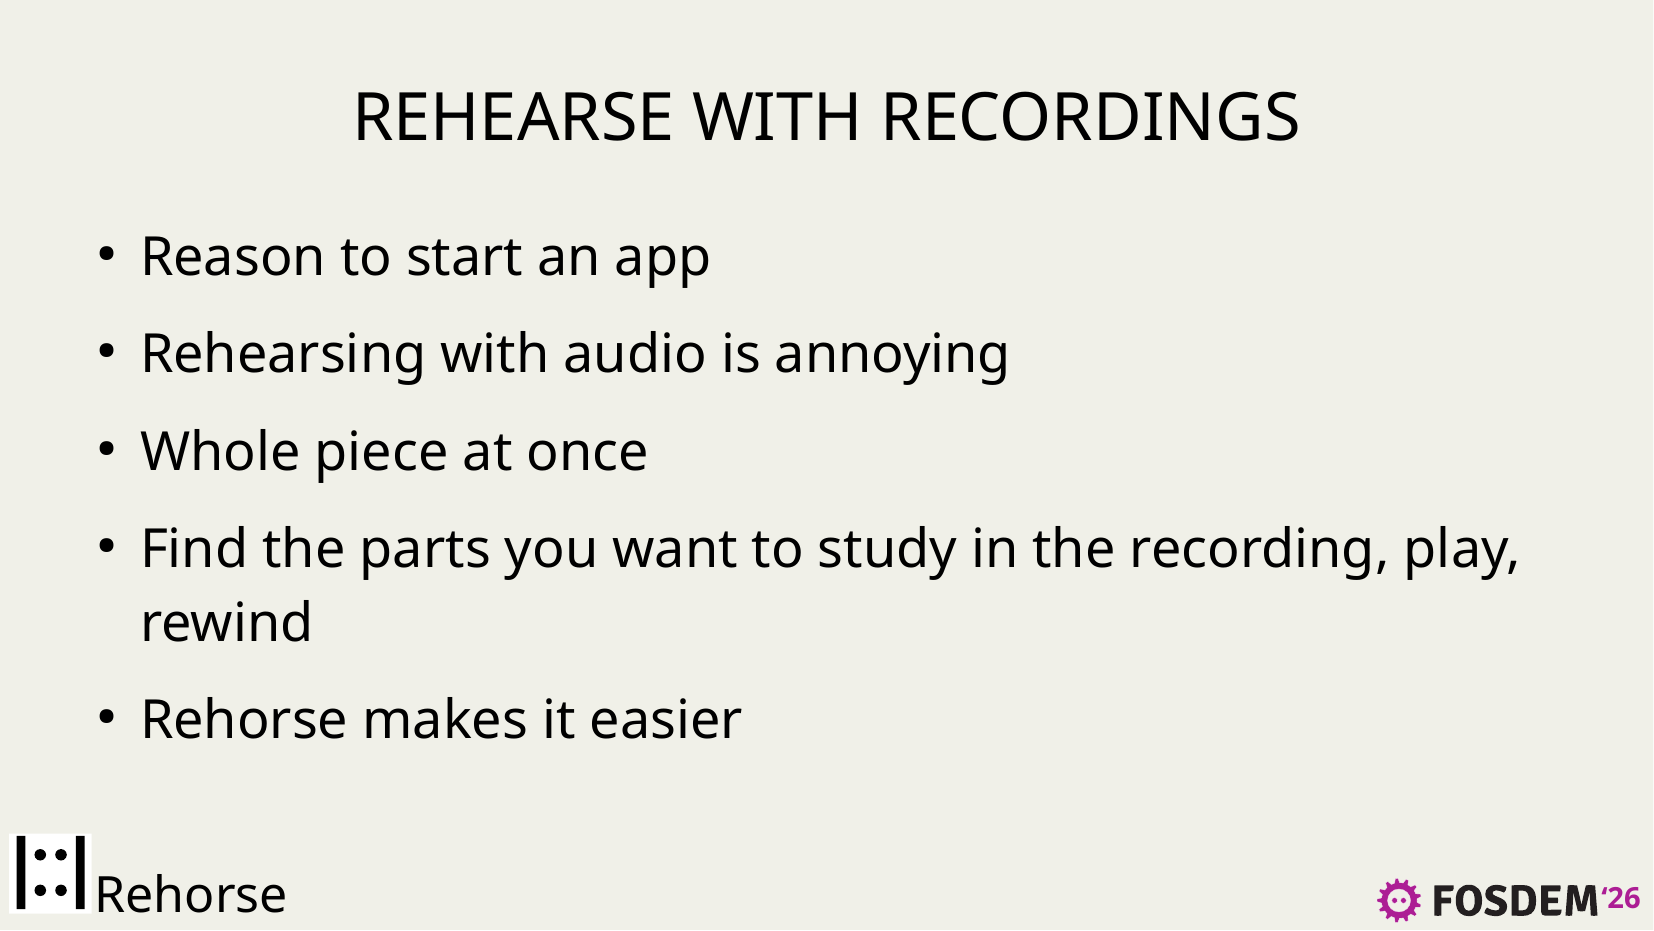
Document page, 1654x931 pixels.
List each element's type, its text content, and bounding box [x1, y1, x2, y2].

list Reason to start an app Rehearsing with audio is annoying Whole piece at once Find the parts you want to study in the recording, play, rewind Rehorse makes it easier [82, 217, 1571, 758]
title Rehearse with recordings [82, 37, 1571, 193]
